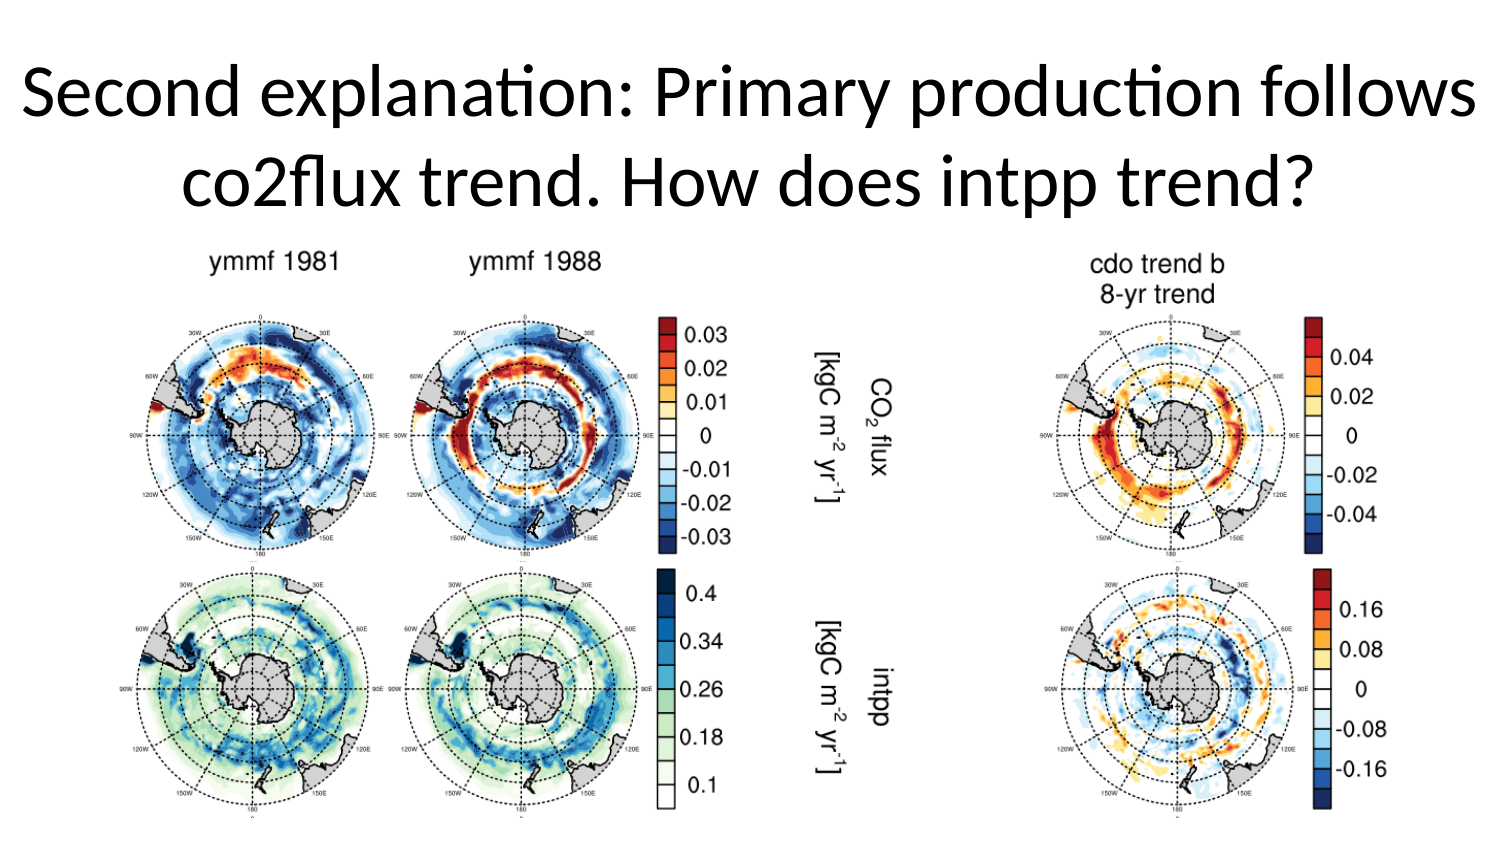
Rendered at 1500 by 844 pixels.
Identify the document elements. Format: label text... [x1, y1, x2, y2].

title Second explanation: Primary production follows co2flux trend. How does intpp trend? [0, 33, 1500, 175]
picture [94, 238, 1397, 818]
